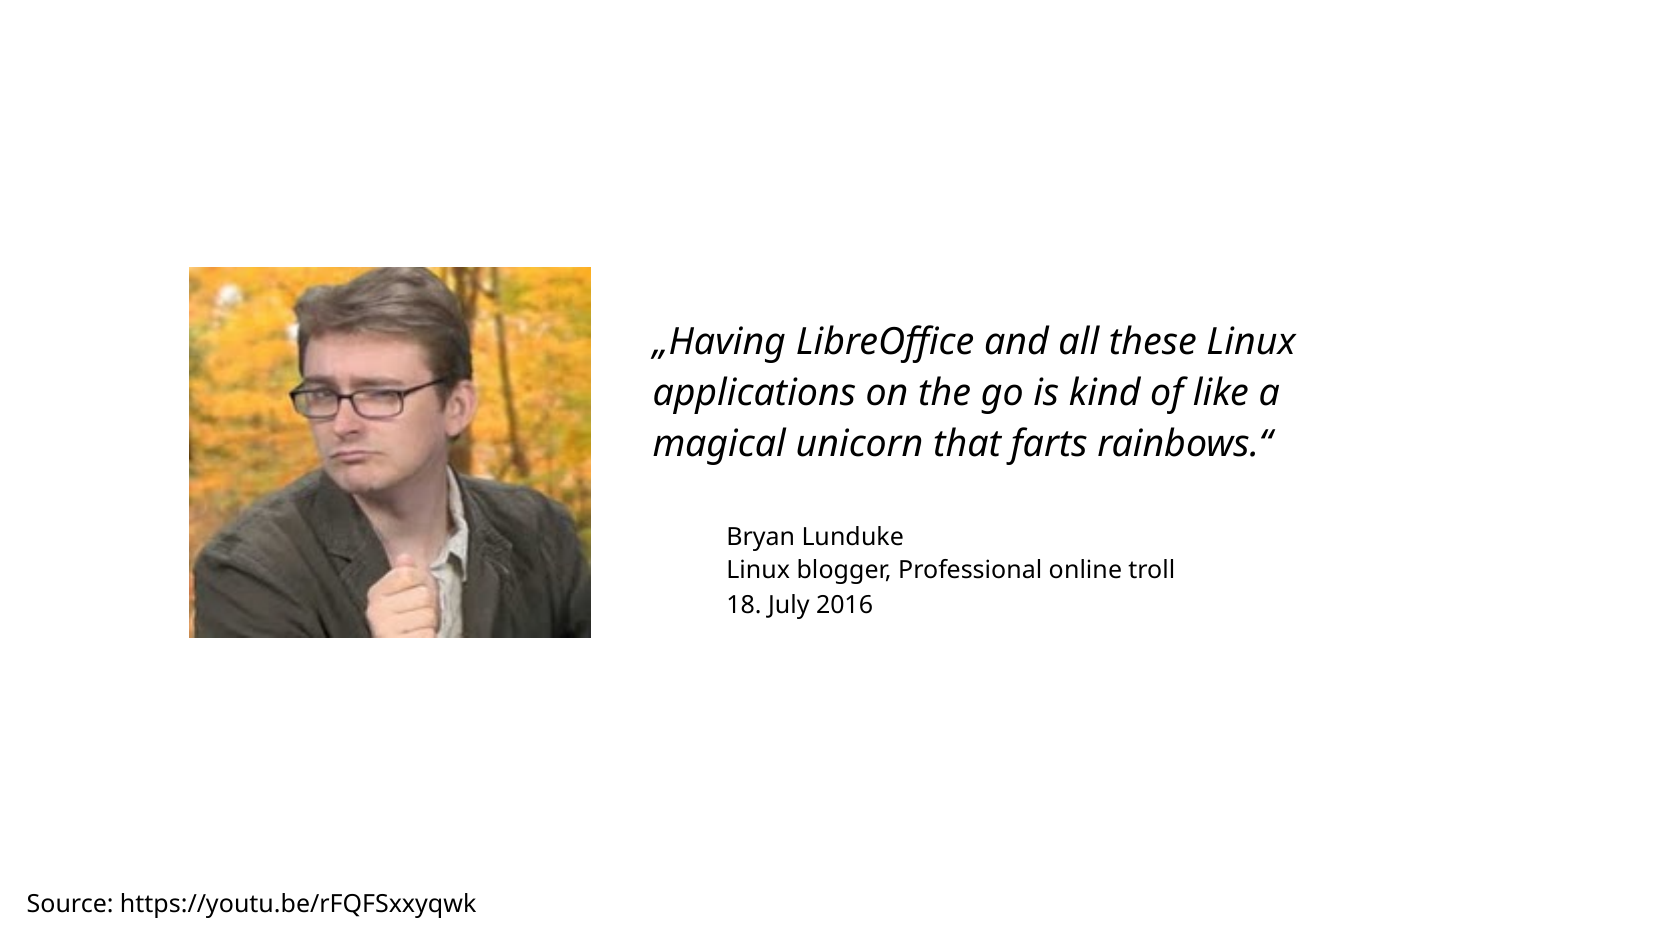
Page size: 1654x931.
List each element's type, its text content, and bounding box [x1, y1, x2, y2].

text_box Source: https://youtu.be/rFQFSxxyqwk [11, 878, 1394, 922]
text_box „Having LibreOffice and all these Linux applications on the go is kind of like a magical unicorn that farts rainbows.“ Bryan Lunduke Linux blogger, Professional online troll 18. July 2016 [637, 306, 1359, 658]
picture [189, 267, 591, 638]
